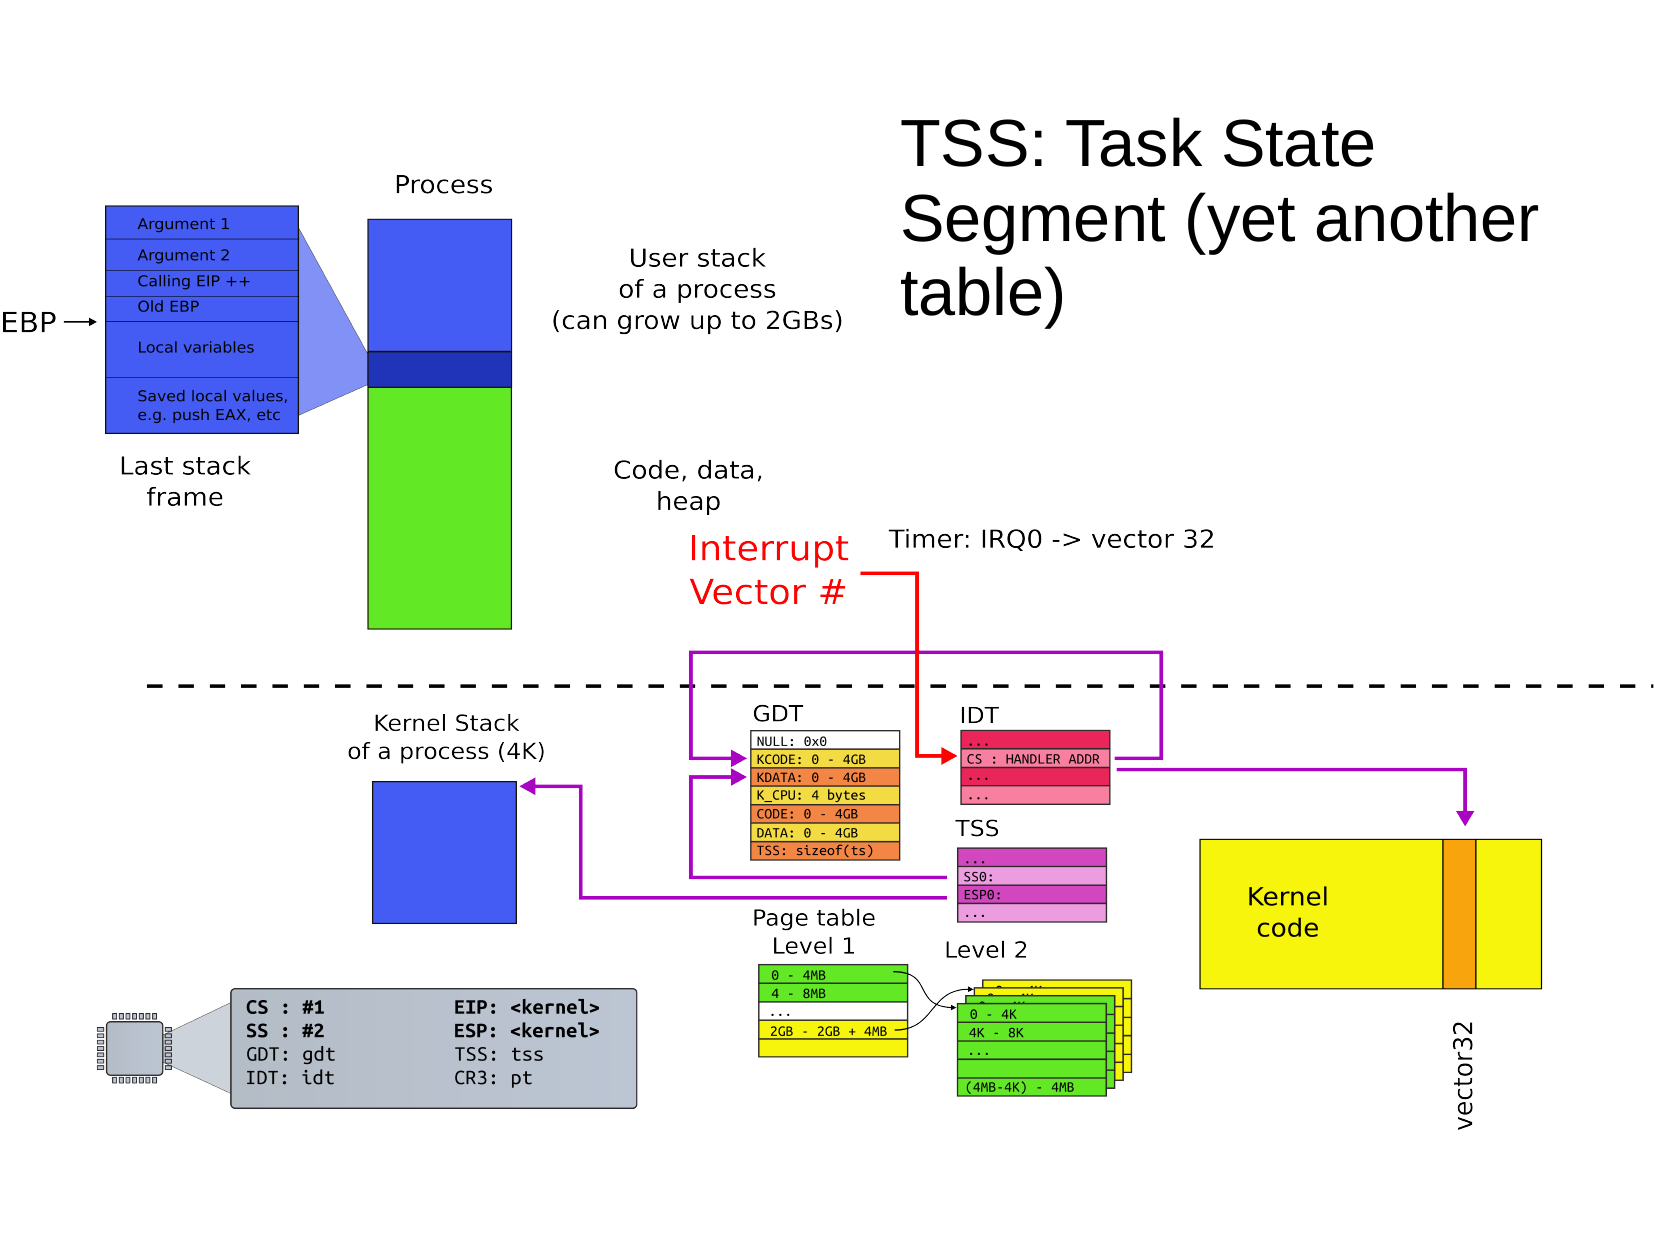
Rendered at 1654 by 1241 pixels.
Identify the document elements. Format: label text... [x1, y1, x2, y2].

list TSS: Task State Segment (yet another table) [900, 105, 1576, 175]
picture [3, 175, 1654, 1130]
